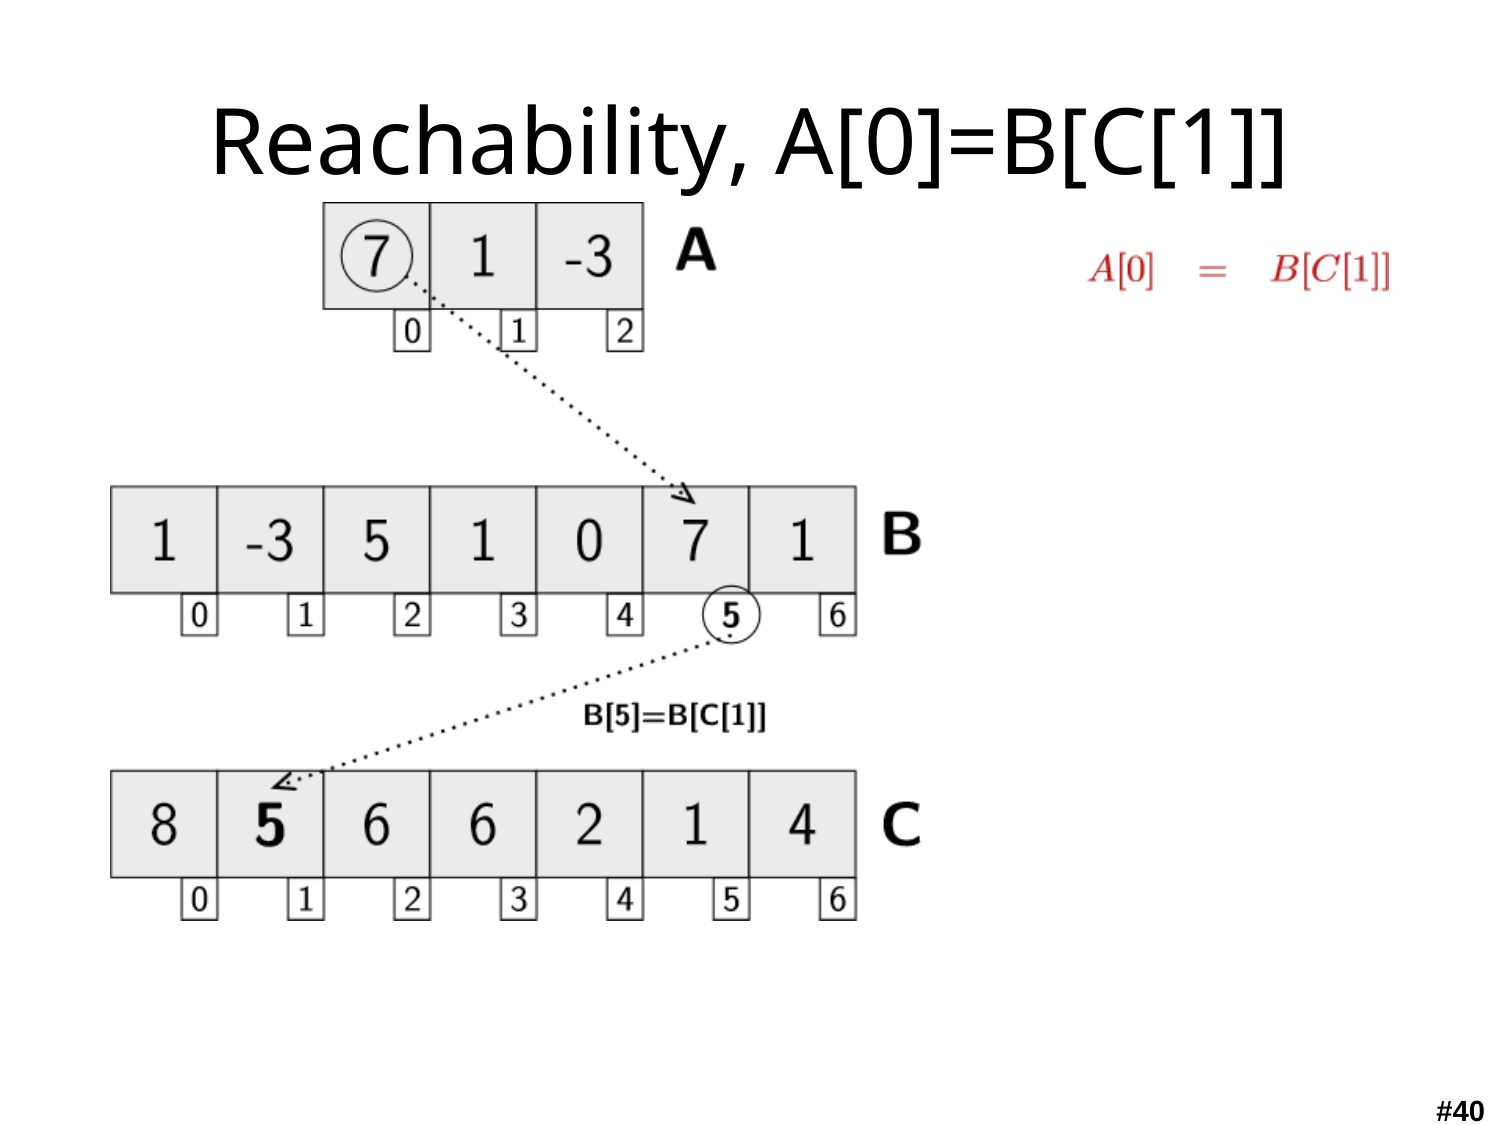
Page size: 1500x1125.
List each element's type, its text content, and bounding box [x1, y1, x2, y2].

picture [110, 202, 1389, 921]
title Reachability, A[0]=B[C[1]] [24, 45, 1476, 233]
